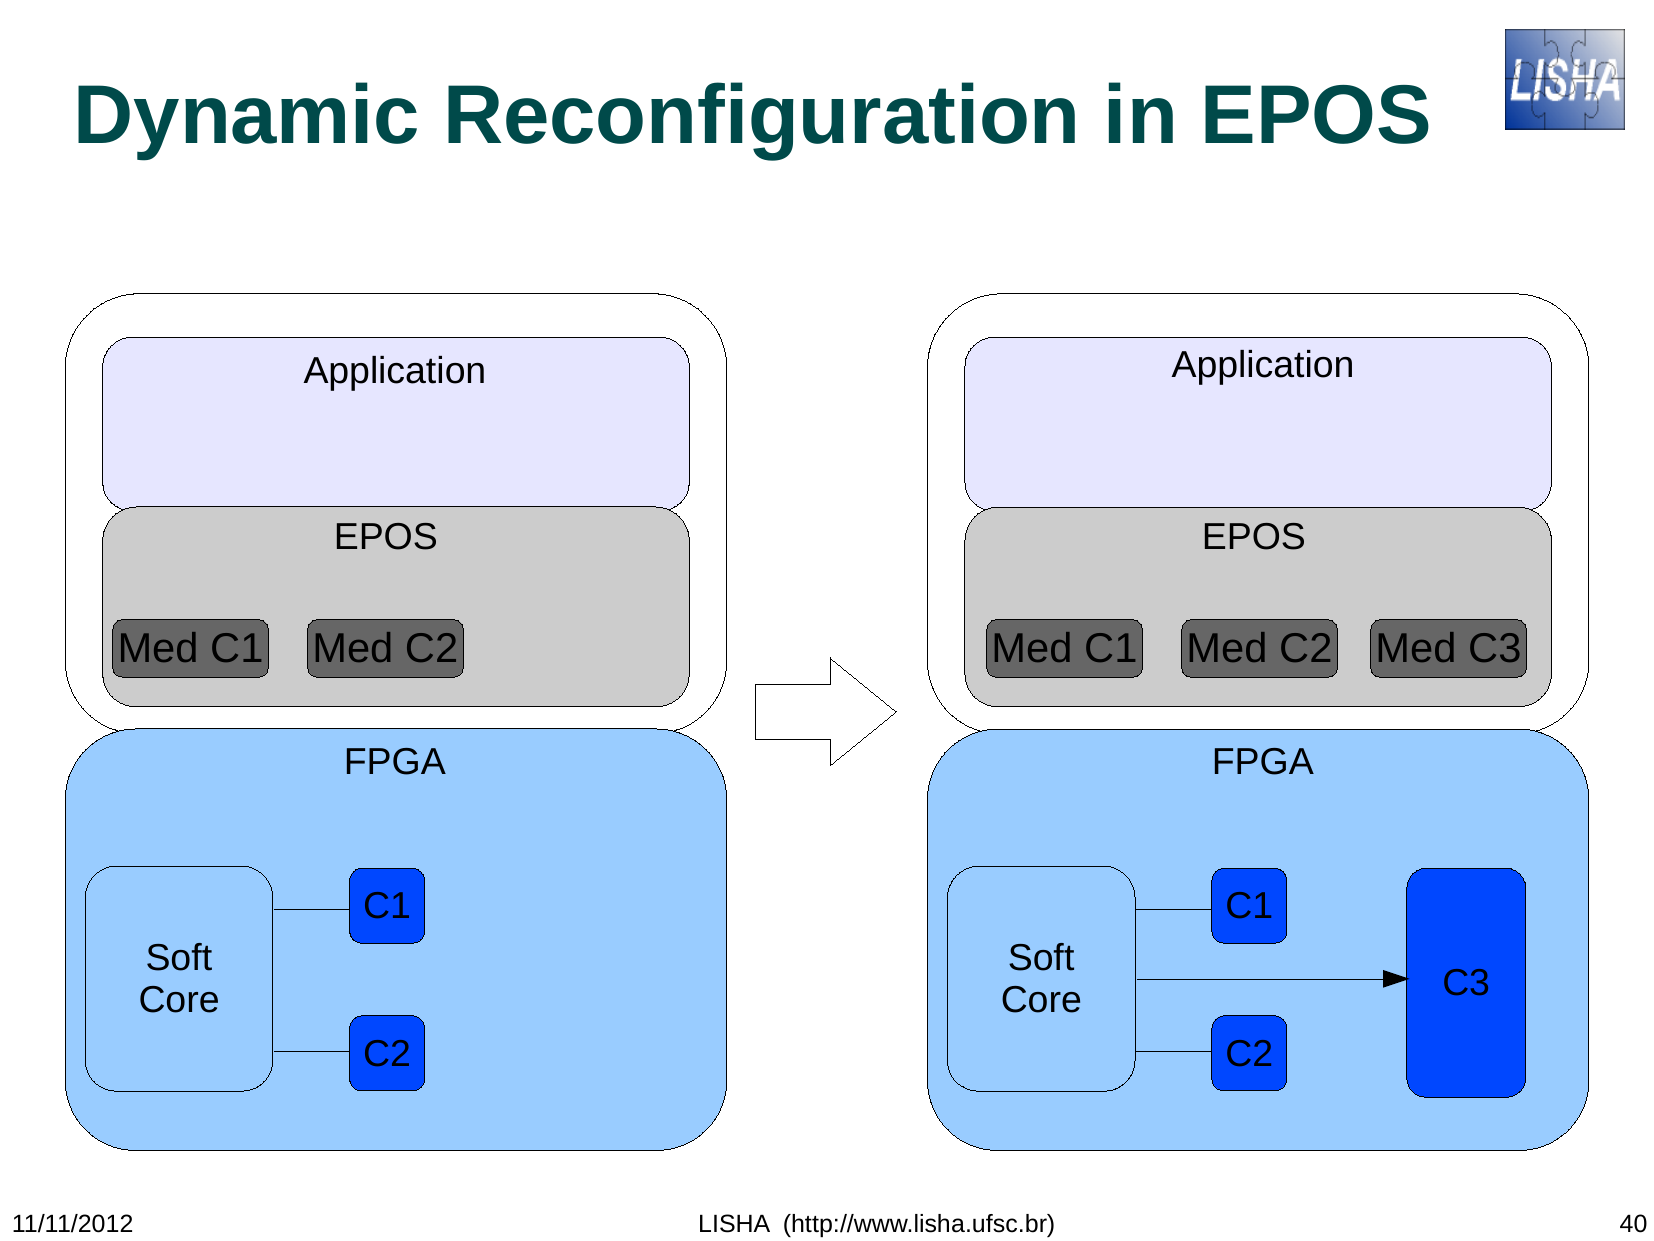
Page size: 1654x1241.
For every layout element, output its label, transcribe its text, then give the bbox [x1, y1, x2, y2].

title Dynamic Reconfiguration in EPOS [58, 4, 1463, 227]
picture [1505, 29, 1625, 130]
text_box [65, 293, 727, 1151]
text_box Med C1 [986, 619, 1143, 678]
text_box C2 [1211, 1015, 1287, 1091]
text_box Med C2 [1181, 619, 1338, 678]
text_box Med C2 [307, 619, 464, 678]
text_box C2 [349, 1015, 425, 1091]
text_box [927, 293, 1589, 1151]
text_box Application [288, 342, 502, 400]
text_box Soft Core [947, 866, 1136, 1092]
text_box Med C1 [112, 619, 269, 678]
text_box C1 [1211, 868, 1287, 944]
text_box EPOS [1187, 508, 1344, 566]
text_box Soft Core [85, 866, 273, 1092]
text_box EPOS [319, 508, 476, 566]
text_box FPGA [328, 732, 461, 790]
text_box FPGA [1197, 732, 1329, 790]
text_box [755, 657, 897, 766]
text_box C1 [349, 868, 425, 944]
text_box C3 [1406, 868, 1526, 1098]
text_box Application [1156, 336, 1371, 394]
text_box Med C3 [1370, 619, 1527, 678]
